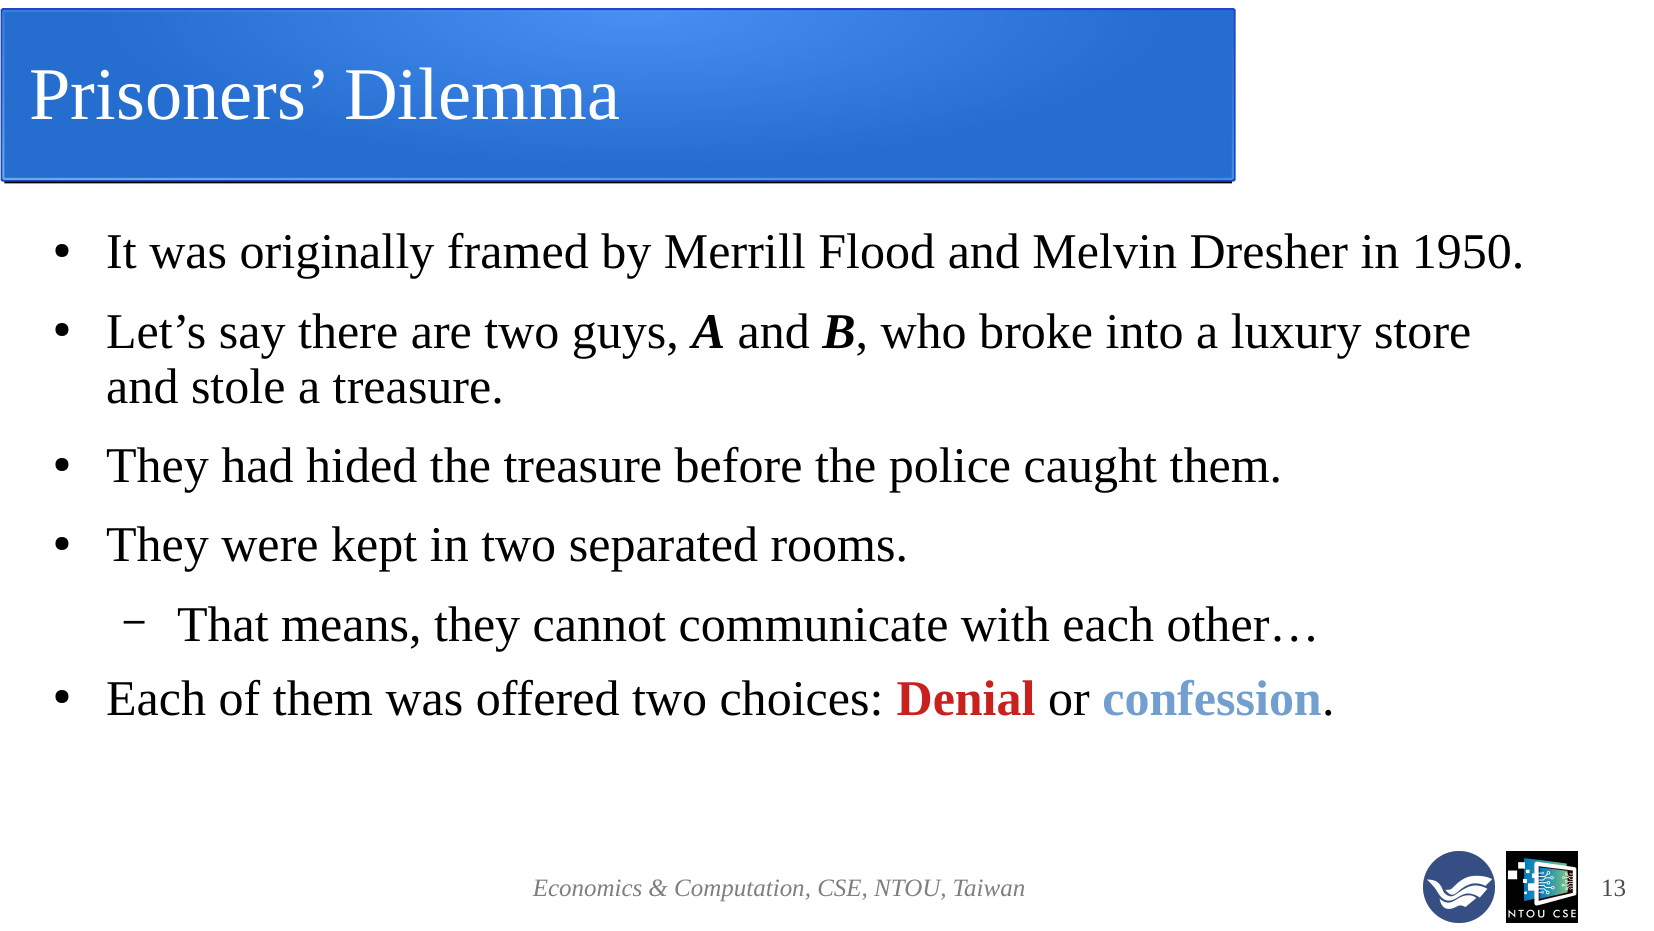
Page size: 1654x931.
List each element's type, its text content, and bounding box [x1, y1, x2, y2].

picture [1423, 851, 1495, 923]
list It was originally framed by Merrill Flood and Melvin Dresher in 1950. Let’s say there are two guys, A and B, who broke into a luxury store and stole a treasure. They had hided the treasure before the police caught them. They were kept in two separated rooms. That means, they cannot communicate with each other… Each of them was offered two choices: Denial or confession. [35, 224, 1548, 818]
title Prisoners’ Dilemma [29, 17, 1138, 172]
picture [1506, 851, 1578, 923]
